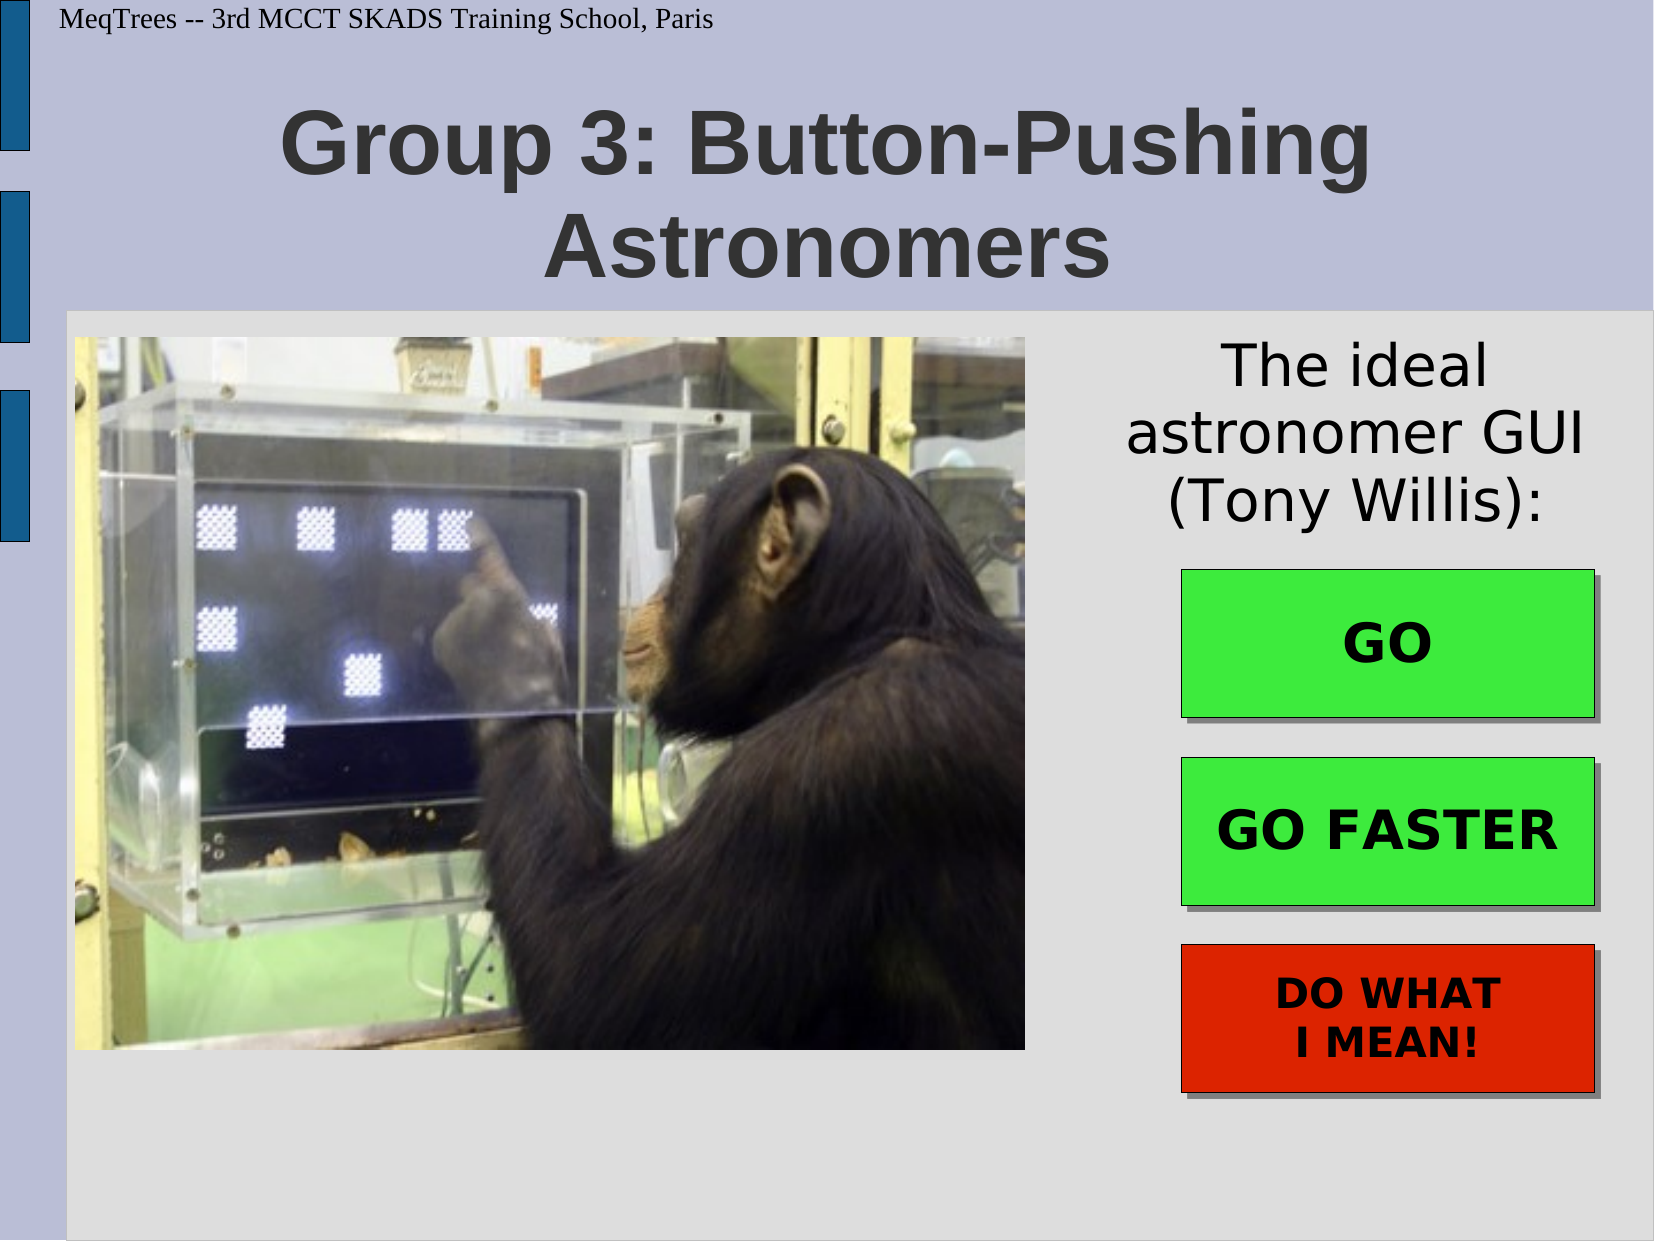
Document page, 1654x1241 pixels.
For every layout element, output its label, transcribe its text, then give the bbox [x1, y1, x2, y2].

text_box DO WHAT I MEAN! [1181, 944, 1595, 1093]
picture [75, 337, 1025, 1051]
text_box GO [1181, 621, 1595, 718]
text_box GO FASTER [1181, 757, 1595, 906]
text_box The ideal astronomer GUI (Tony Willis): [1062, 324, 1649, 621]
title Group 3: Button-Pushing Astronomers [121, 91, 1534, 299]
